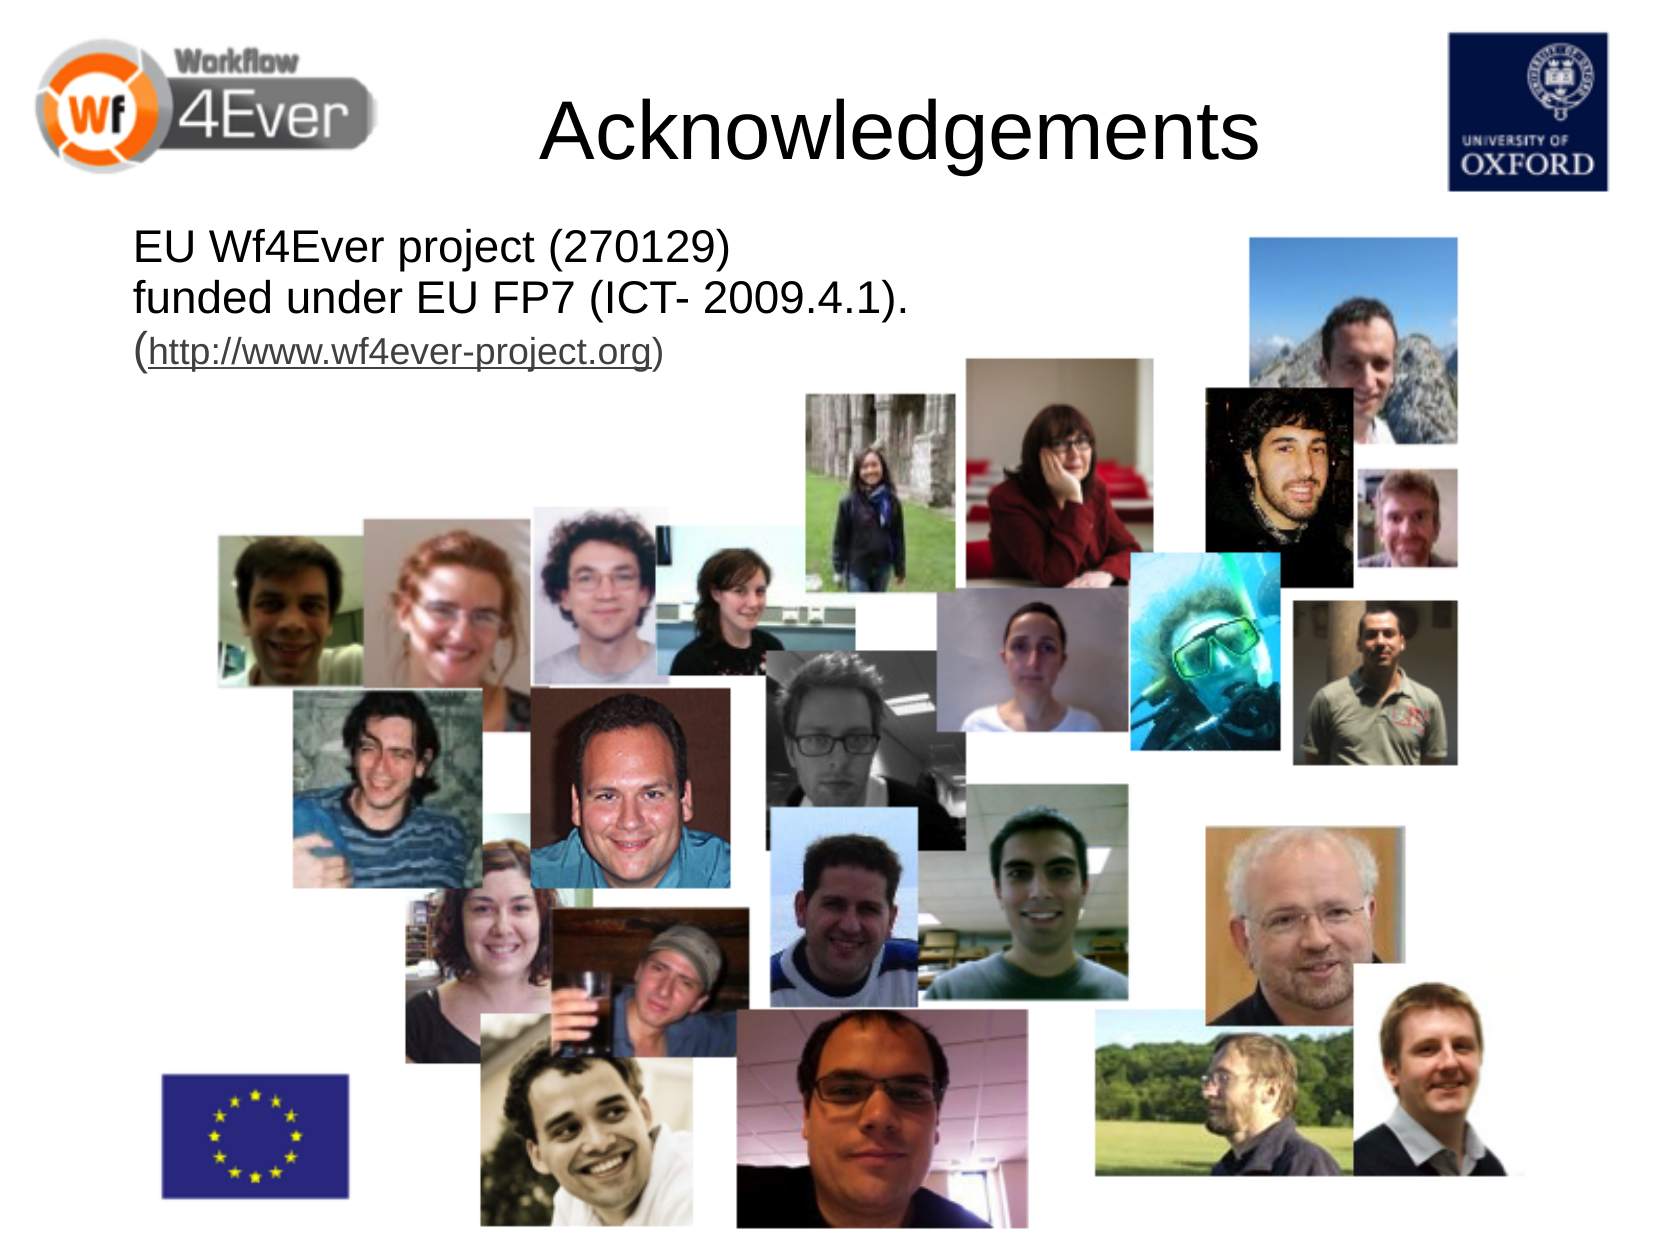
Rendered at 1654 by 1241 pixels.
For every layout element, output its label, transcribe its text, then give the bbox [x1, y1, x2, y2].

picture [1446, 29, 1612, 194]
title Acknowledgements [354, 31, 1447, 231]
picture [156, 236, 1527, 1231]
text_box EU Wf4Ever project (270129) funded under EU FP7 (ICT- 2009.4.1). (http://www.wf4ever-project.org) [118, 213, 960, 390]
picture [29, 33, 354, 181]
